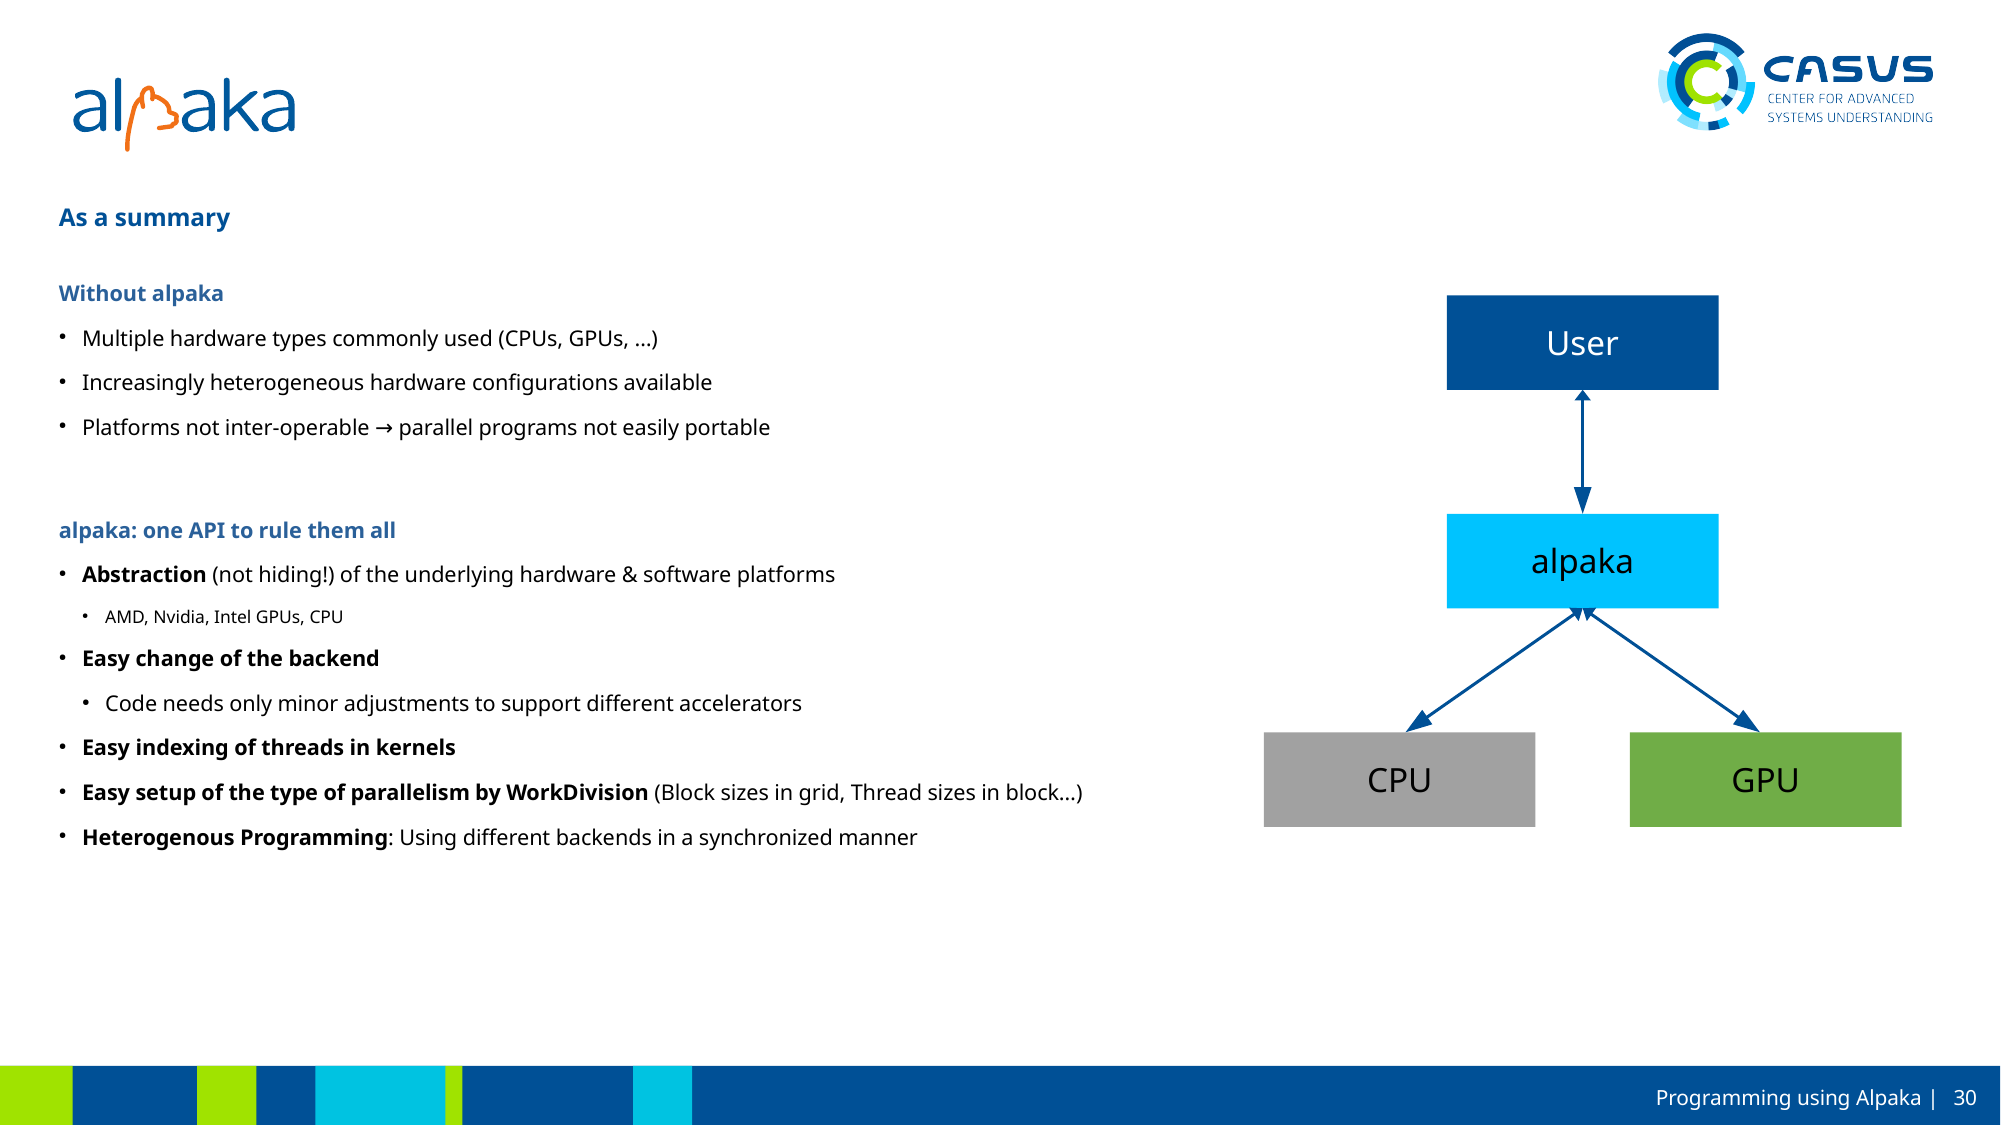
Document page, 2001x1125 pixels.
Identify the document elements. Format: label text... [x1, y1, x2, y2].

picture [72, 76, 296, 153]
picture [1658, 33, 1933, 131]
text_box GPU [1629, 732, 1902, 827]
list As a summary Without alpaka Multiple hardware types commonly used (CPUs, GPUs, …) Increasingly heterogeneous hardware configurations available Platforms not inter-operable → parallel programs not easily portable alpaka: one API to rule them all Abstraction (not hiding!) of the underlying hardware & software platforms AMD, Nvidia, Intel GPUs, CPU Easy change of the backend Code needs only minor adjustments to support different accelerators Easy indexing of threads in kernels Easy setup of the type of parallelism by WorkDivision (Block sizes in grid, Thread sizes in block…) Heterogenous Programming: Using different backends in a synchronized manner [59, 200, 1607, 863]
text_box alpaka [1446, 513, 1719, 609]
text_box User [1446, 295, 1719, 390]
text_box CPU [1263, 732, 1536, 827]
